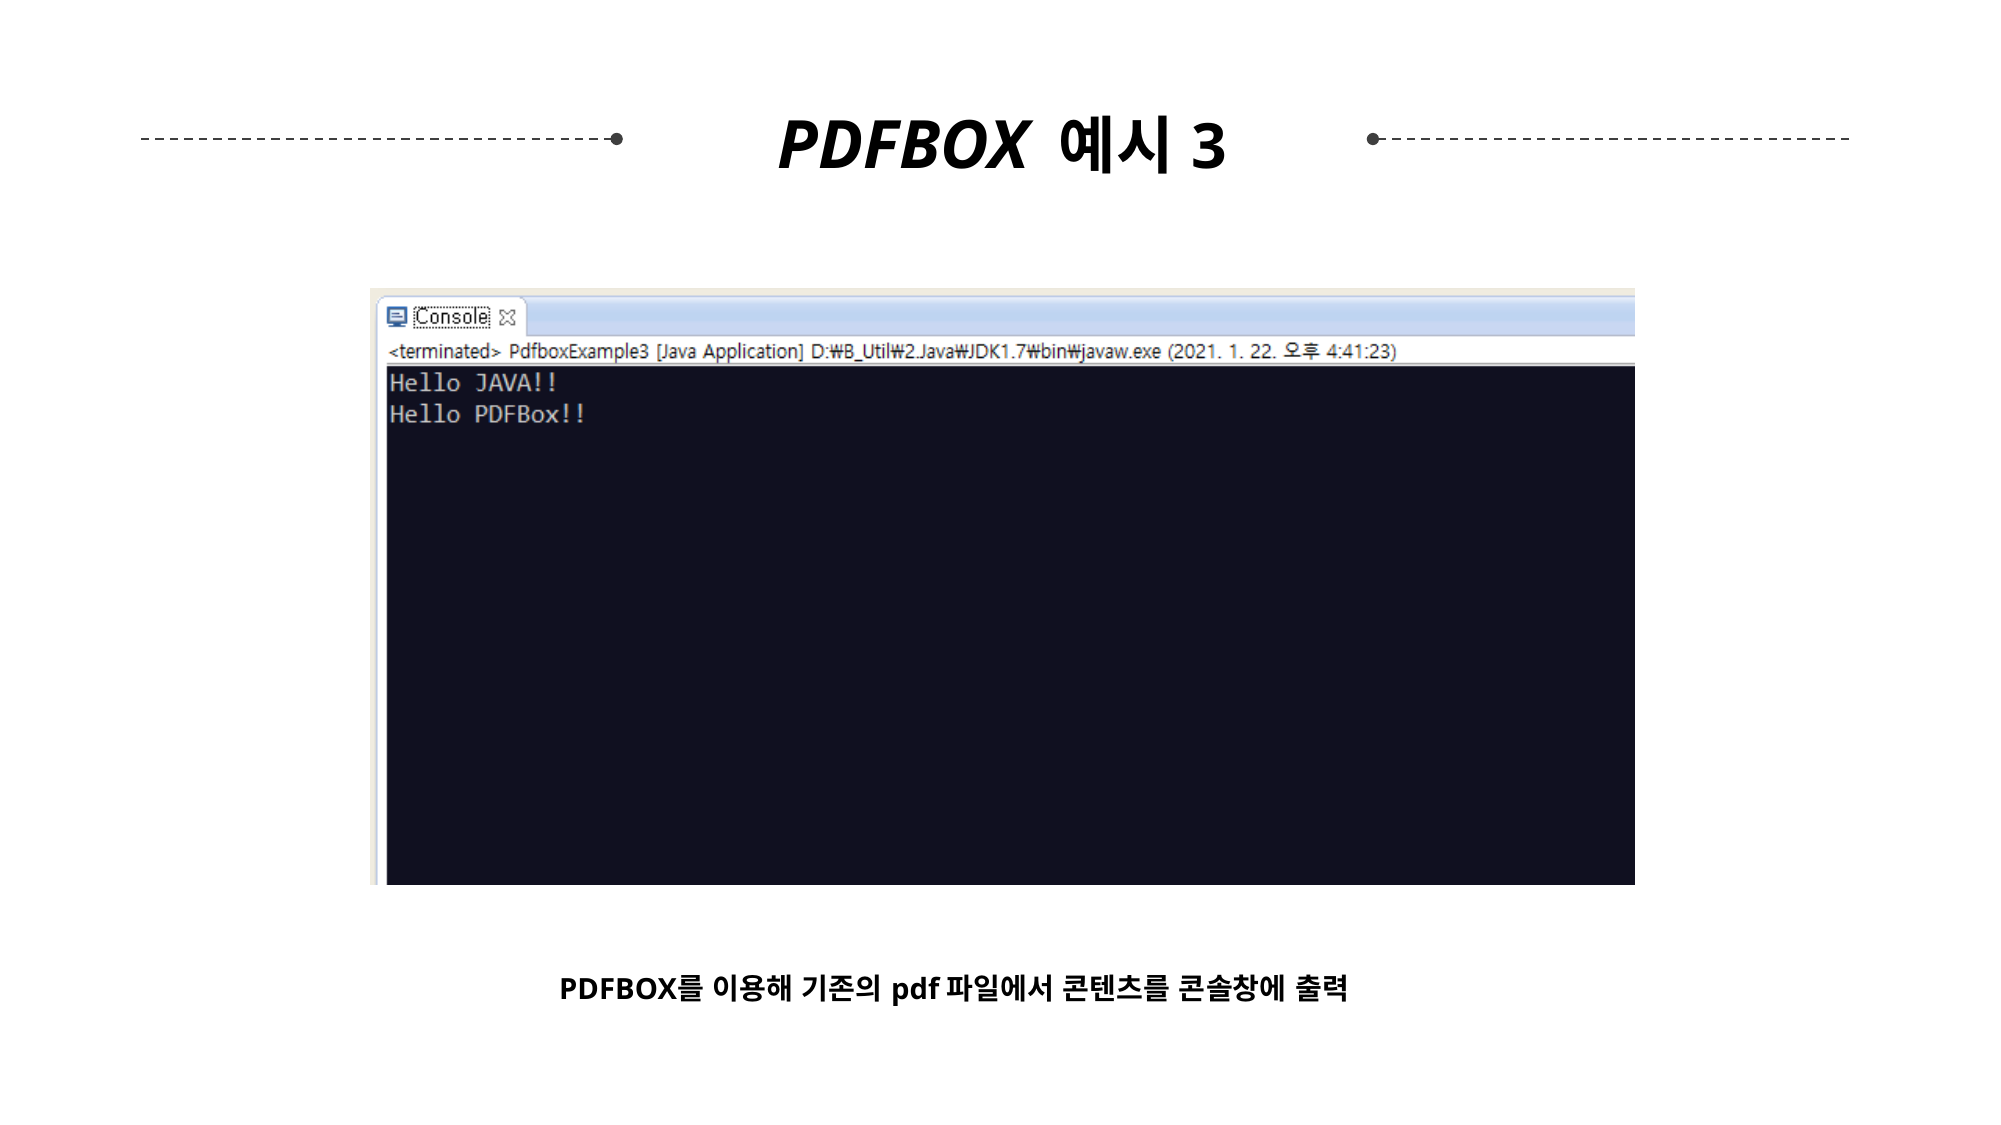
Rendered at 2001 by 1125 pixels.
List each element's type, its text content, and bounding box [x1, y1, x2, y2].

picture [370, 288, 1635, 885]
text_box PDFBOX를 이용해 기존의 pdf 파일에서 콘텐츠를 콘솔창에 출력 [544, 941, 1438, 1016]
text_box PDFBOX 예시 3 [567, 54, 1438, 191]
